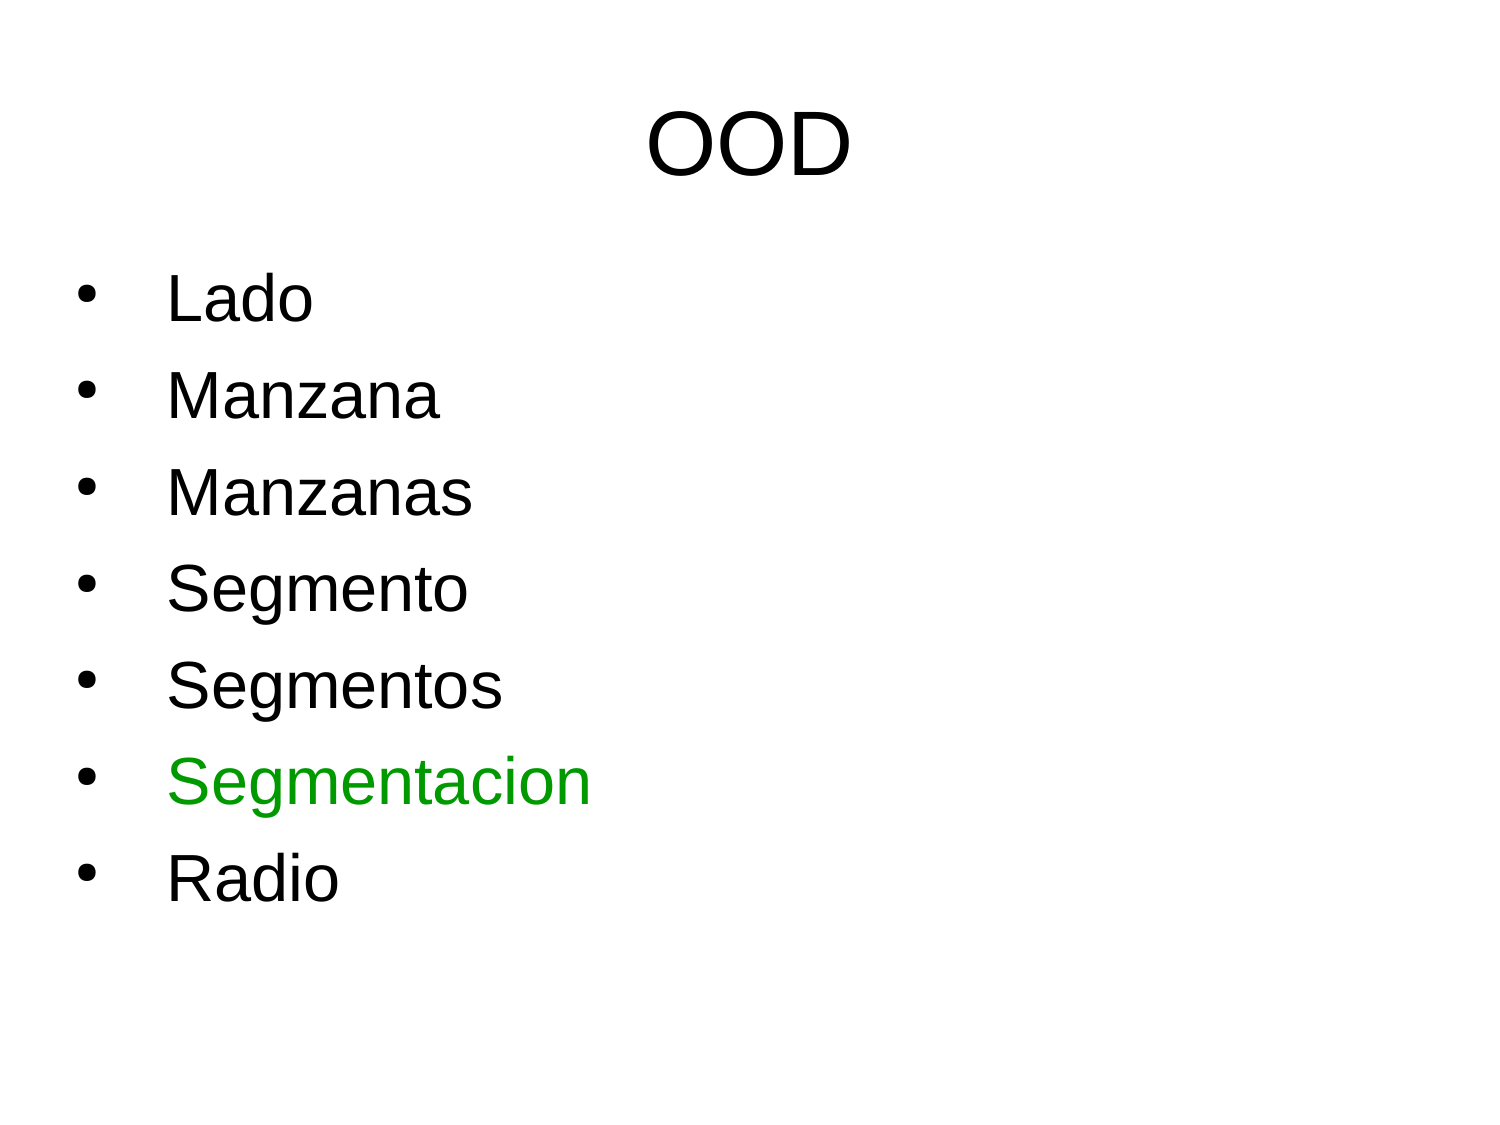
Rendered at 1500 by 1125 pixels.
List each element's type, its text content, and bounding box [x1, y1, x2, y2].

title OOD [74, 45, 1425, 233]
subtitle Lado Manzana Manzanas Segmento Segmentos Segmentacion Radio [74, 255, 1425, 1012]
